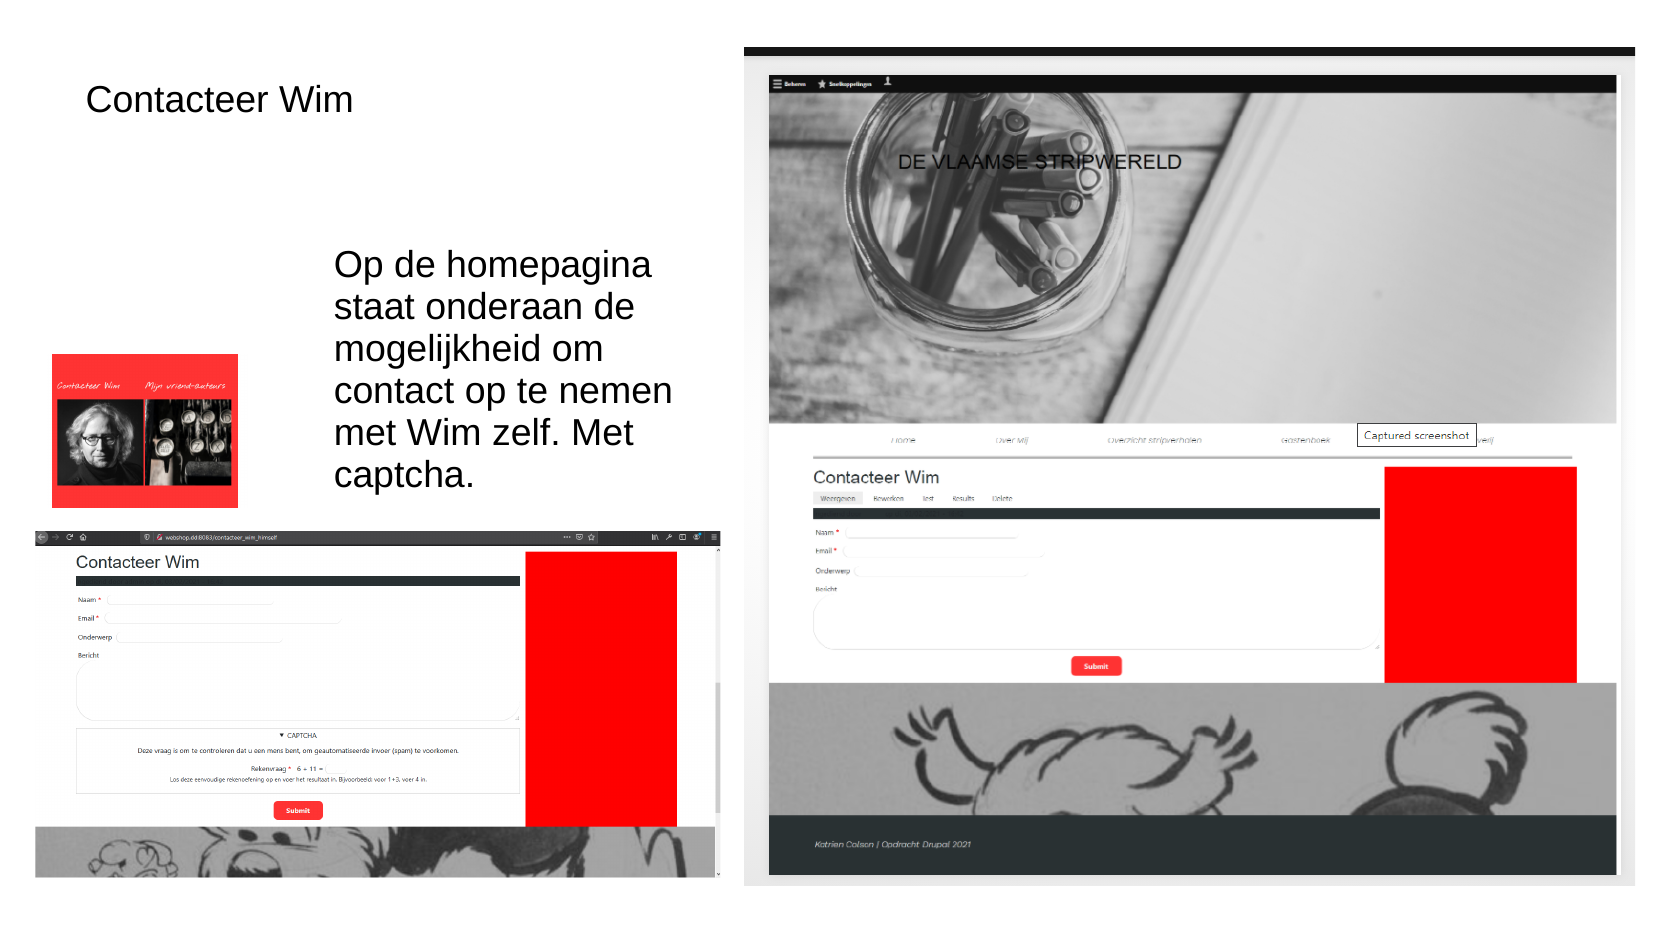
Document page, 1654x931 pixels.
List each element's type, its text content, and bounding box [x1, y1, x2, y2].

picture [47, 354, 248, 508]
text_box Contacteer Wim [70, 70, 591, 128]
text_box Op de homepagina staat onderaan de mogelijkheid om contact op te nemen met Wim zelf. Met captcha. [318, 236, 709, 503]
picture [744, 47, 1636, 886]
picture [35, 531, 721, 878]
